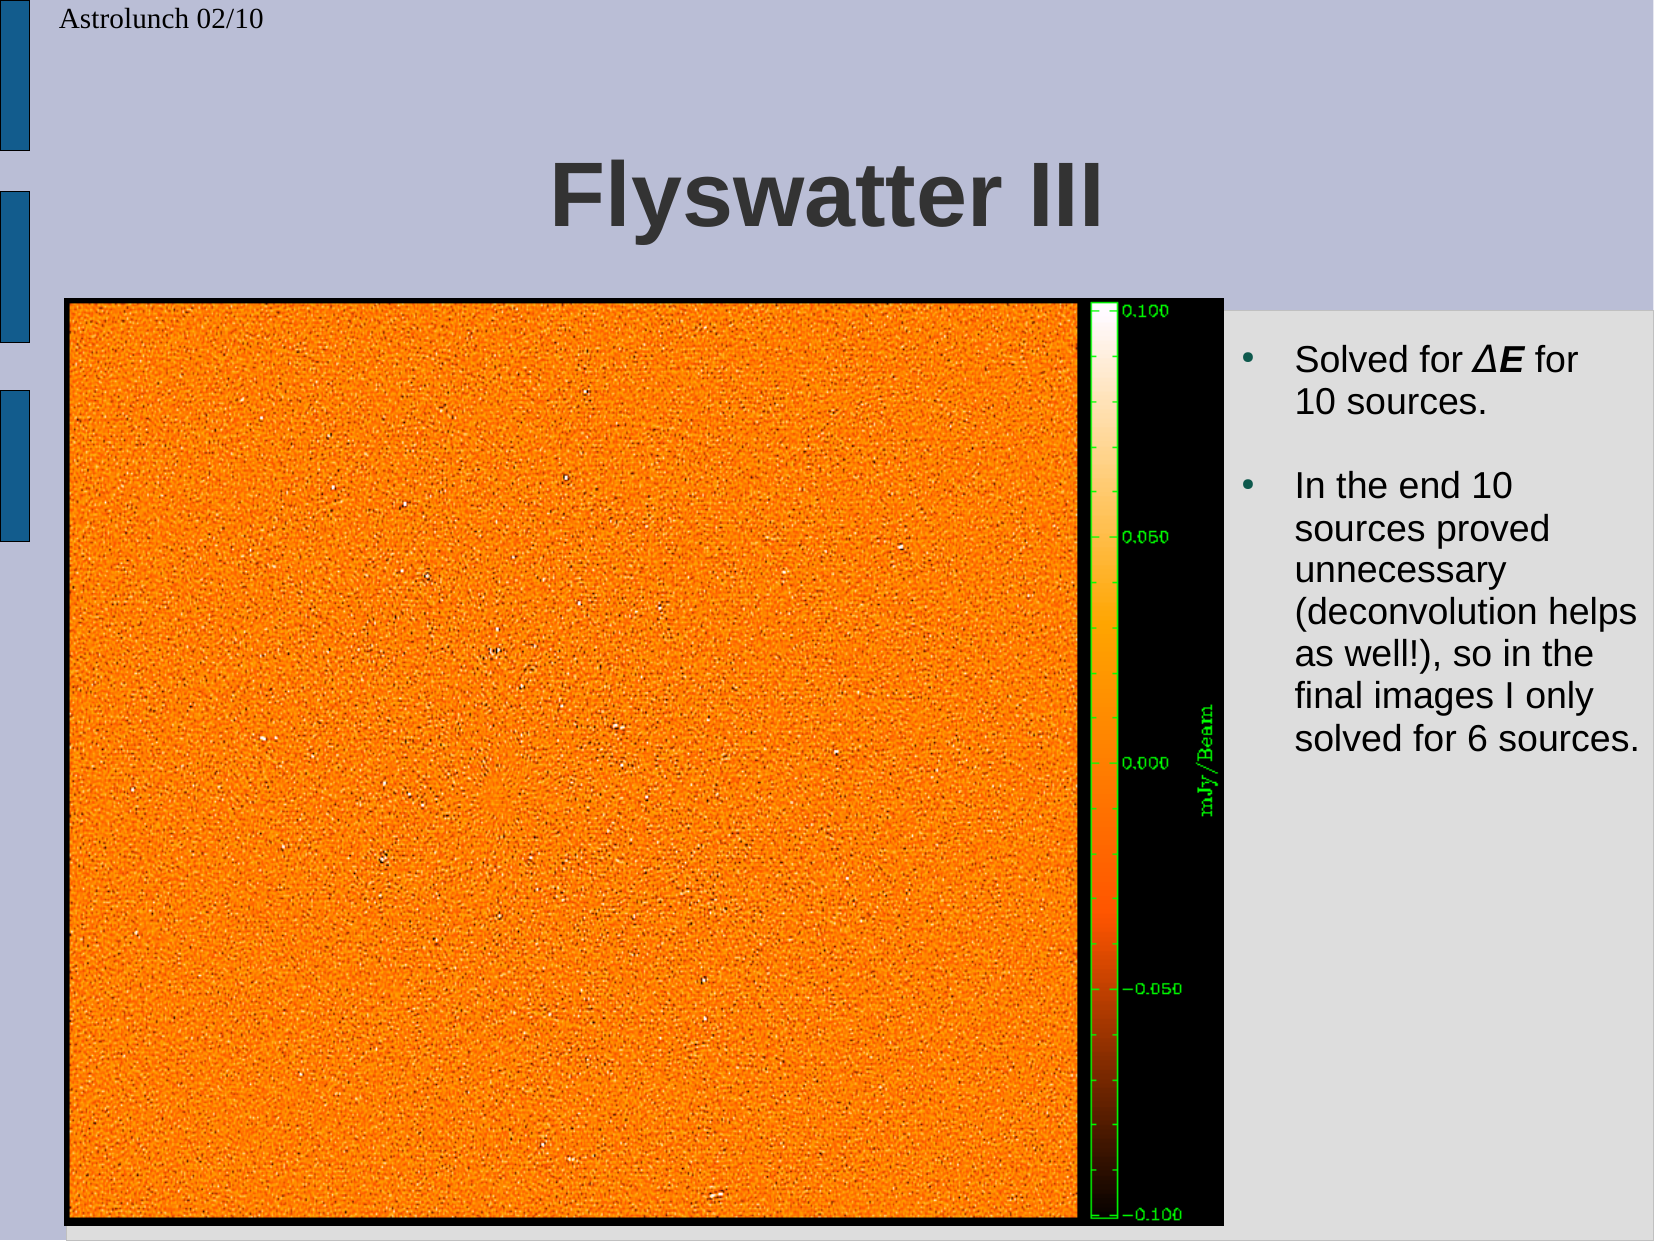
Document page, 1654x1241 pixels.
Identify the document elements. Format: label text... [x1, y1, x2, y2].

title Flyswatter III [121, 91, 1534, 299]
list Solved for ΔE for 10 sources. In the end 10 sources proved unnecessary (deconvolution helps as well!), so in the final images I only solved for 6 sources. [1223, 337, 1654, 1163]
picture [64, 298, 1224, 1226]
